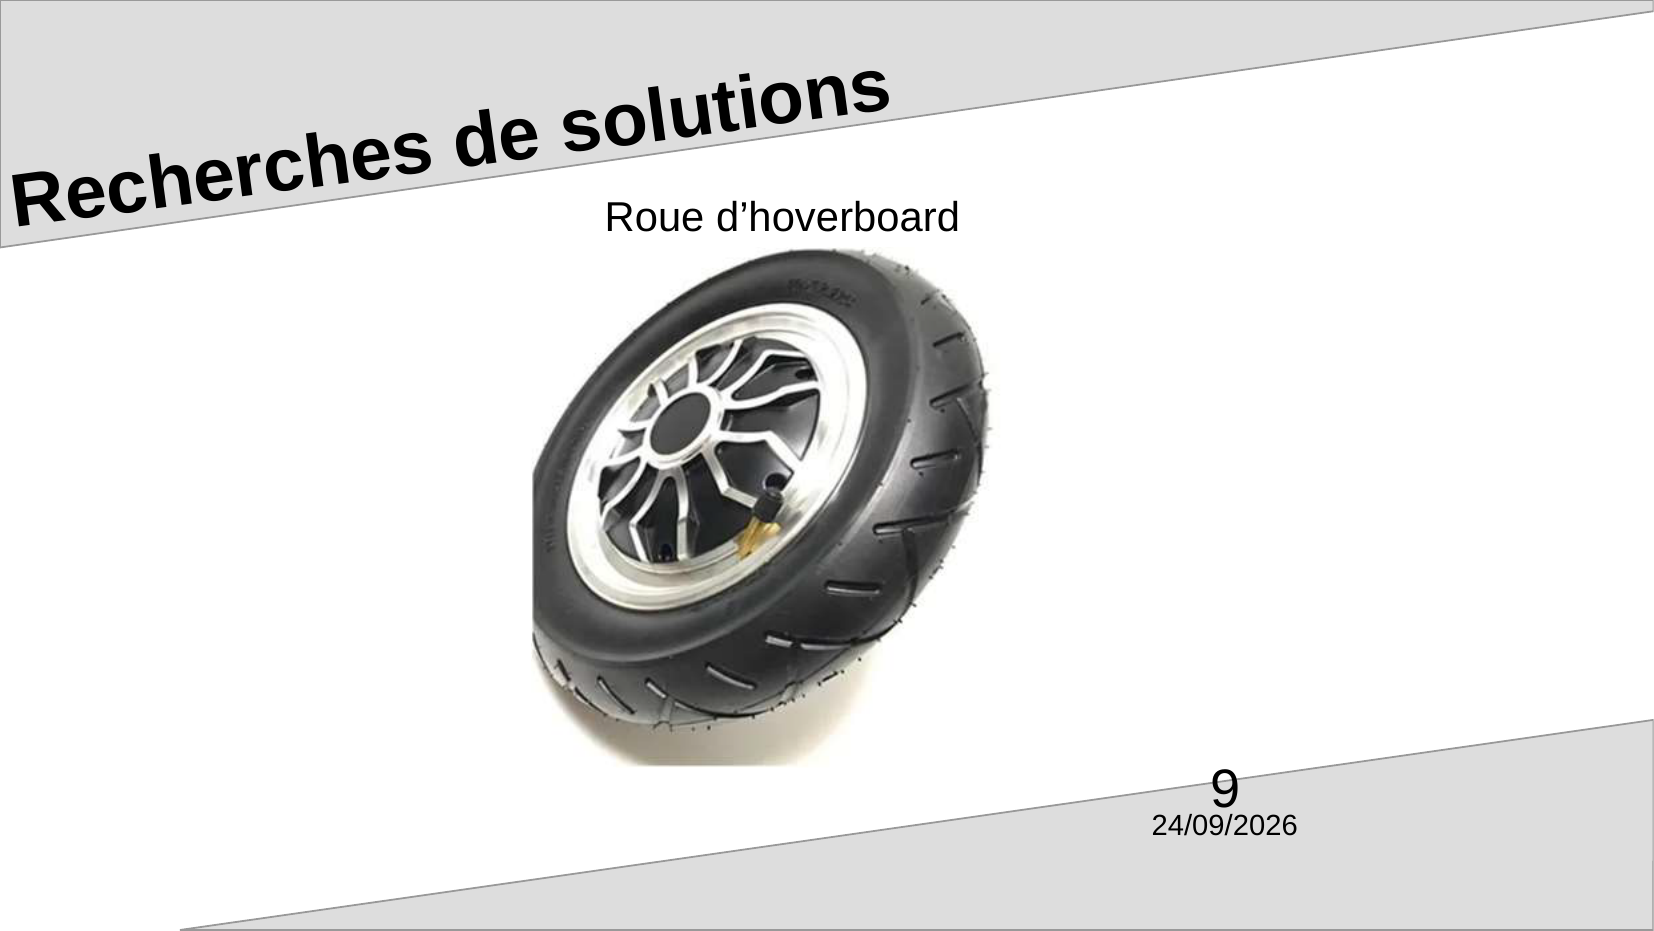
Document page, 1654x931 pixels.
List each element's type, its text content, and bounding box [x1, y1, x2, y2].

text_box Roue d’hoverboard [531, 186, 1034, 630]
text_box Recherches de solutions [0, 0, 1485, 276]
picture [531, 247, 1008, 768]
text_box [1151, 752, 1624, 871]
